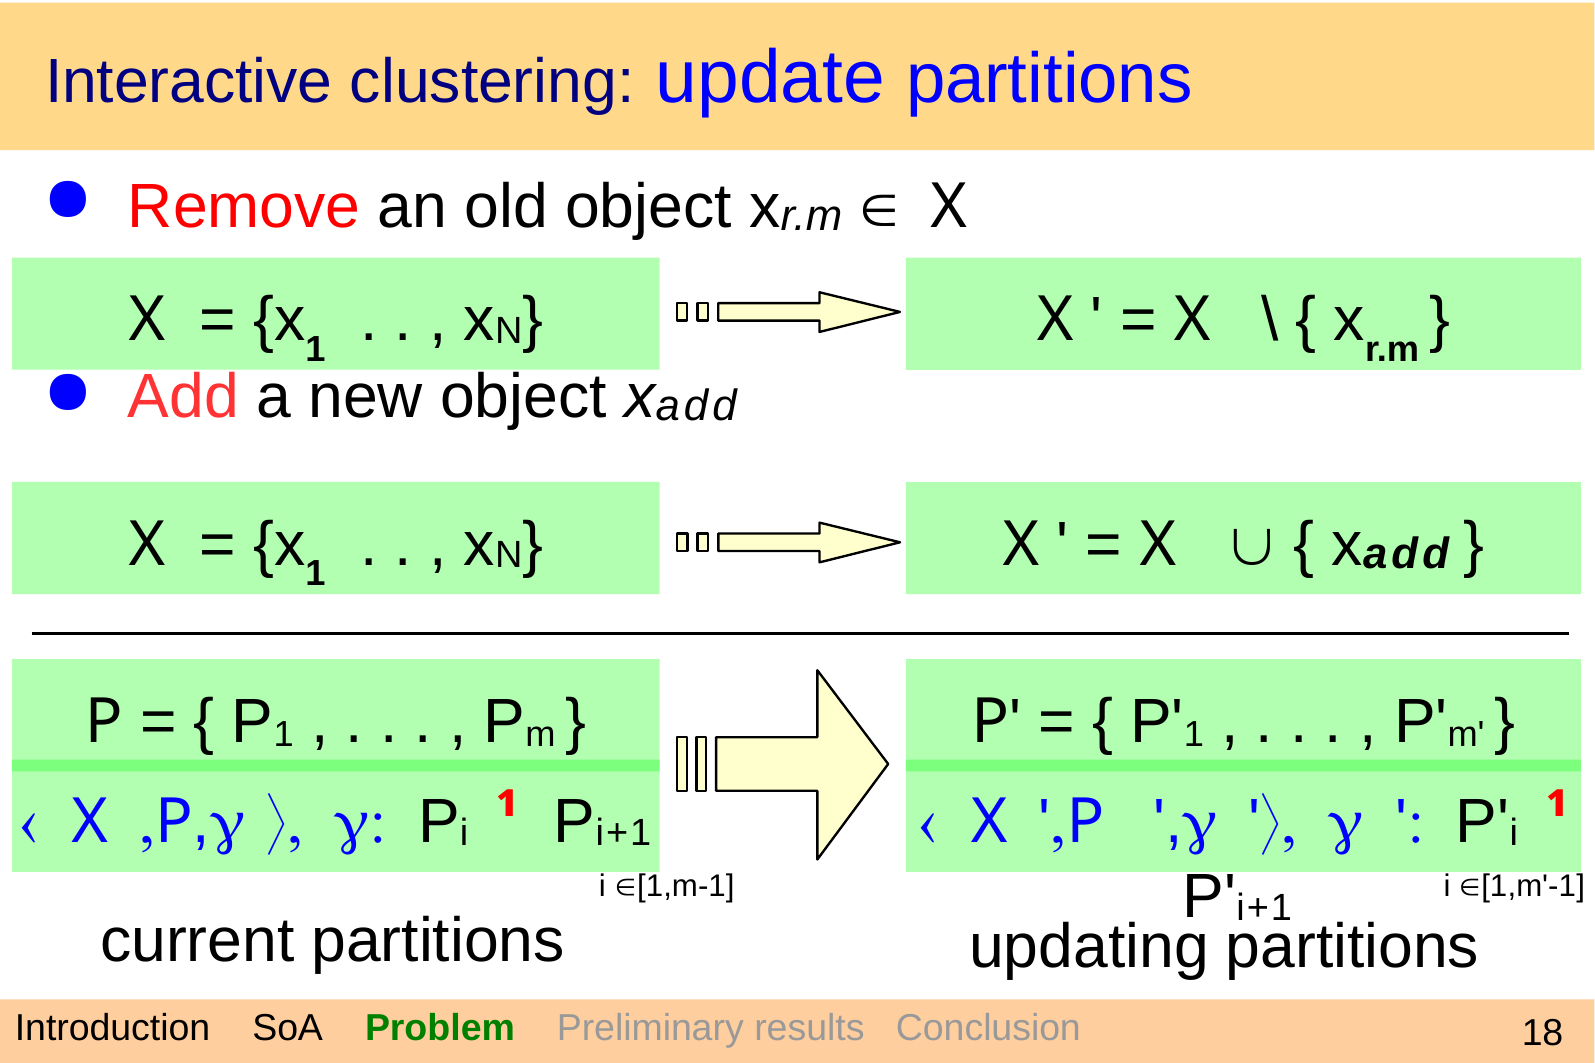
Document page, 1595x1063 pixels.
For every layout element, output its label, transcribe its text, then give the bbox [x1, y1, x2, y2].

list X ' = X \ { xr.m } [905, 257, 1581, 370]
list P' = { P'1 , . . . , P'm' } [905, 659, 1581, 759]
list X = {x1 . . , xN} [11, 481, 660, 595]
list Remove an old object xr.m Î X Add a new object xadd [43, 160, 1564, 480]
list i [1,m-1] [590, 868, 778, 932]
list updating partitions [877, 911, 1555, 981]
list X = {x1 . . , xN} [11, 257, 660, 370]
text_box [696, 737, 707, 791]
text_box [718, 522, 901, 563]
text_box [677, 533, 688, 552]
list i [1,m'-1] [1434, 868, 1595, 932]
list  X ,P,g , g: Pi ¹ Pi+1 [11, 759, 660, 872]
text_box [677, 737, 687, 791]
list X ' = X  { xadd } [905, 482, 1581, 595]
text_box [716, 670, 889, 860]
text_box <number> [1377, 1003, 1579, 1063]
title Interactive clustering: update partitions [0, 2, 1595, 151]
text_box [697, 533, 709, 552]
list  X ',P ',g ', g ': P'i ¹ P'i+1 [905, 759, 1581, 872]
text_box [677, 303, 688, 321]
text_box [697, 303, 708, 321]
list current partitions [0, 905, 664, 976]
text_box [718, 292, 901, 332]
text_box Introduction SoA Problem Preliminary results Conclusion [0, 999, 1595, 1063]
list P = { P1 , . . . , Pm } [11, 659, 660, 759]
